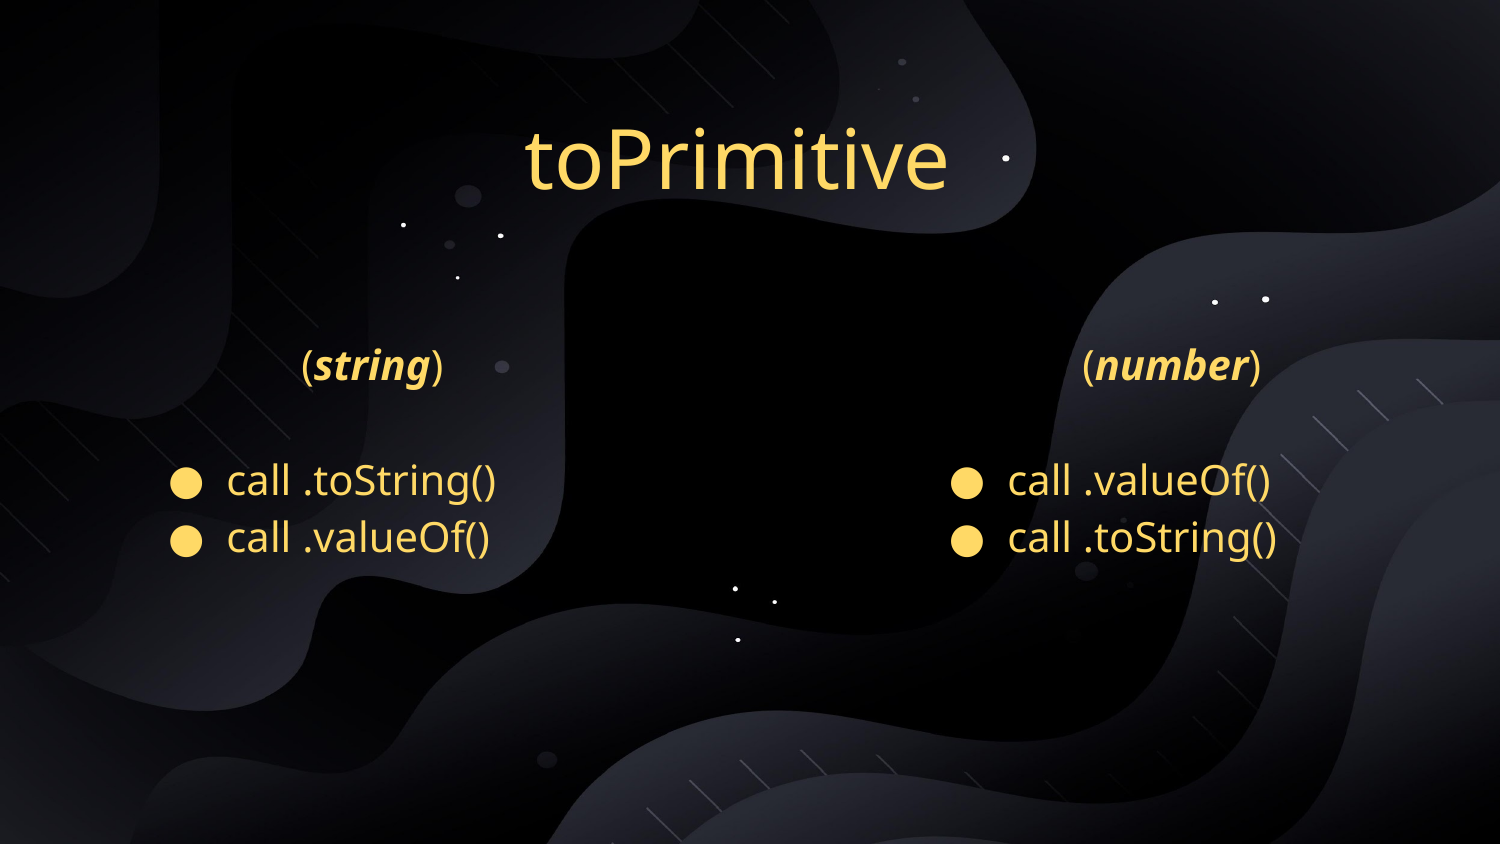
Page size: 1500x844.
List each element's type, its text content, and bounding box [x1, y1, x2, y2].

title toPrimitive [375, 69, 1101, 244]
text_box (string) call .toString() call .valueOf() [143, 295, 608, 597]
picture [0, 0, 1500, 844]
text_box (number) call .valueOf() call .toString() [924, 295, 1389, 597]
